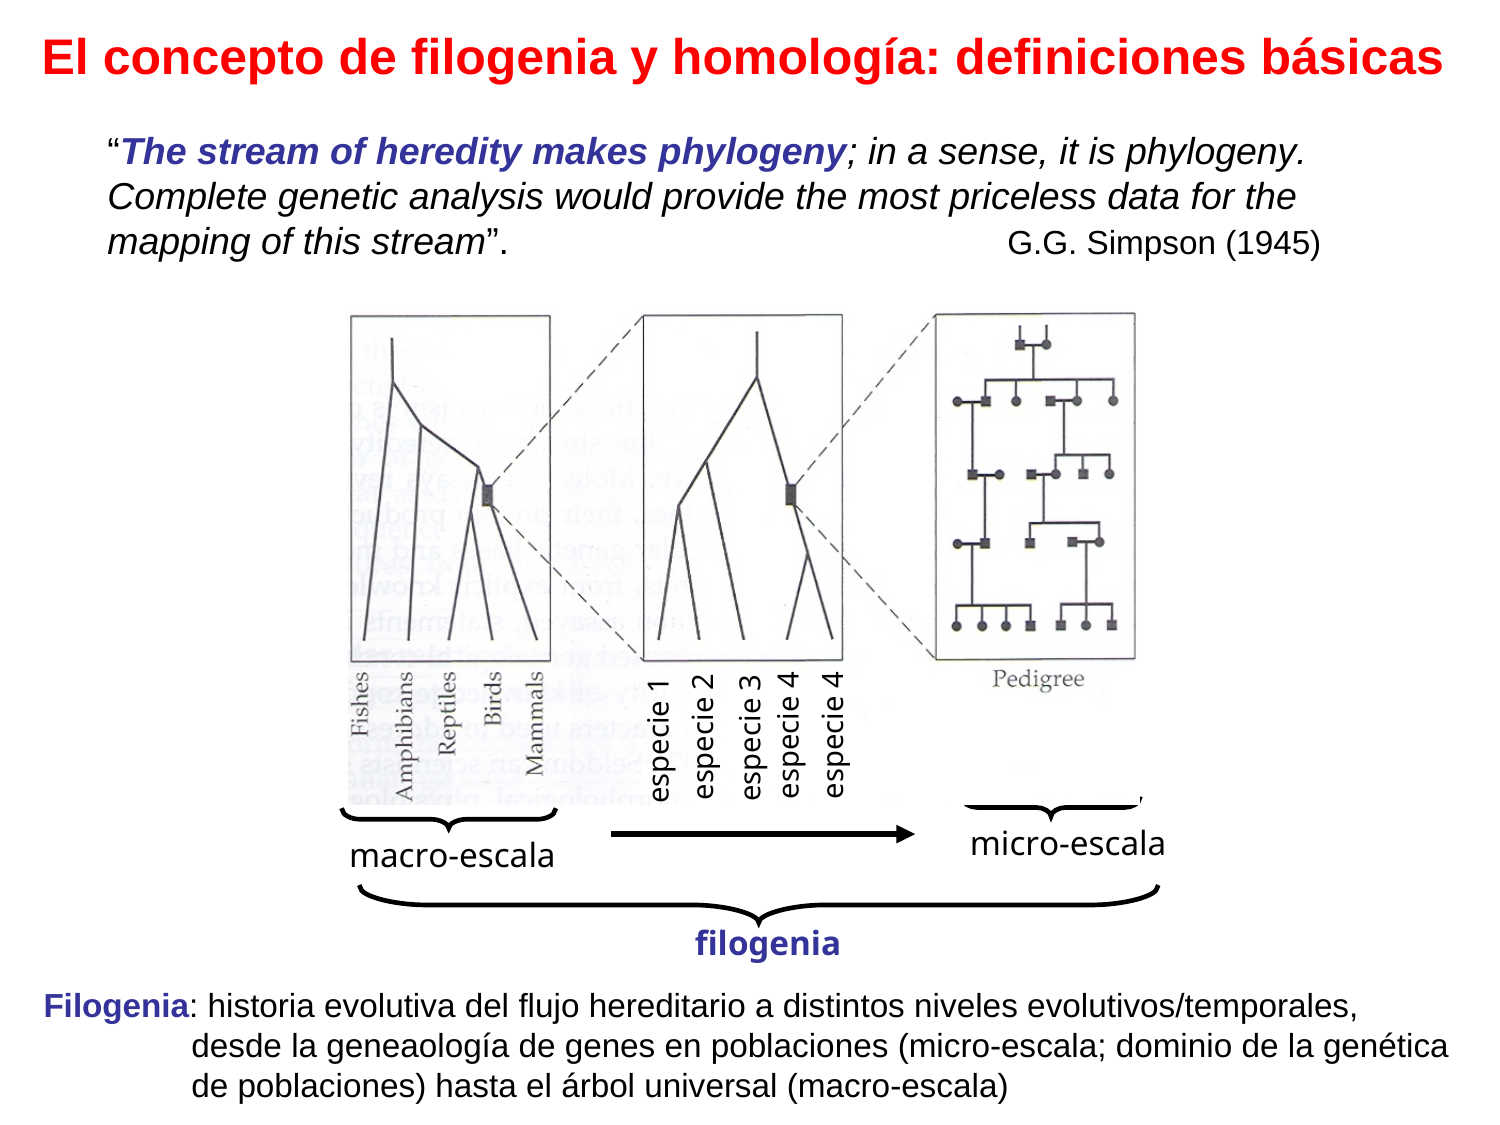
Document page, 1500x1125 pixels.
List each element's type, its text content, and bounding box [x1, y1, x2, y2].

text_box micro-escala [955, 814, 1182, 870]
text_box especie 2 [676, 658, 727, 816]
text_box especie 1 [631, 661, 683, 819]
text_box especie 3 [723, 659, 775, 817]
text_box “The stream of heredity makes phylogeny; in a sense, it is phylogeny. Complete genetic analysis would provide the most priceless data for the mapping of this stream”. G.G. Simpson (1945) [92, 119, 1337, 270]
text_box especie 4 [806, 657, 857, 815]
text_box El concepto de filogenia y homología: definiciones básicas [26, 17, 1461, 93]
text_box Filogenia: historia evolutiva del flujo hereditario a distintos niveles evolutivos/temporales, desde la geneaología de genes en poblaciones (micro-escala; dominio de la genética de poblaciones) hasta el árbol universal (macro-escala) [28, 976, 1466, 1112]
text_box filogenia [679, 914, 857, 971]
text_box macro-escala [334, 826, 572, 882]
text_box especie 4 [761, 657, 806, 815]
picture [348, 311, 1140, 805]
